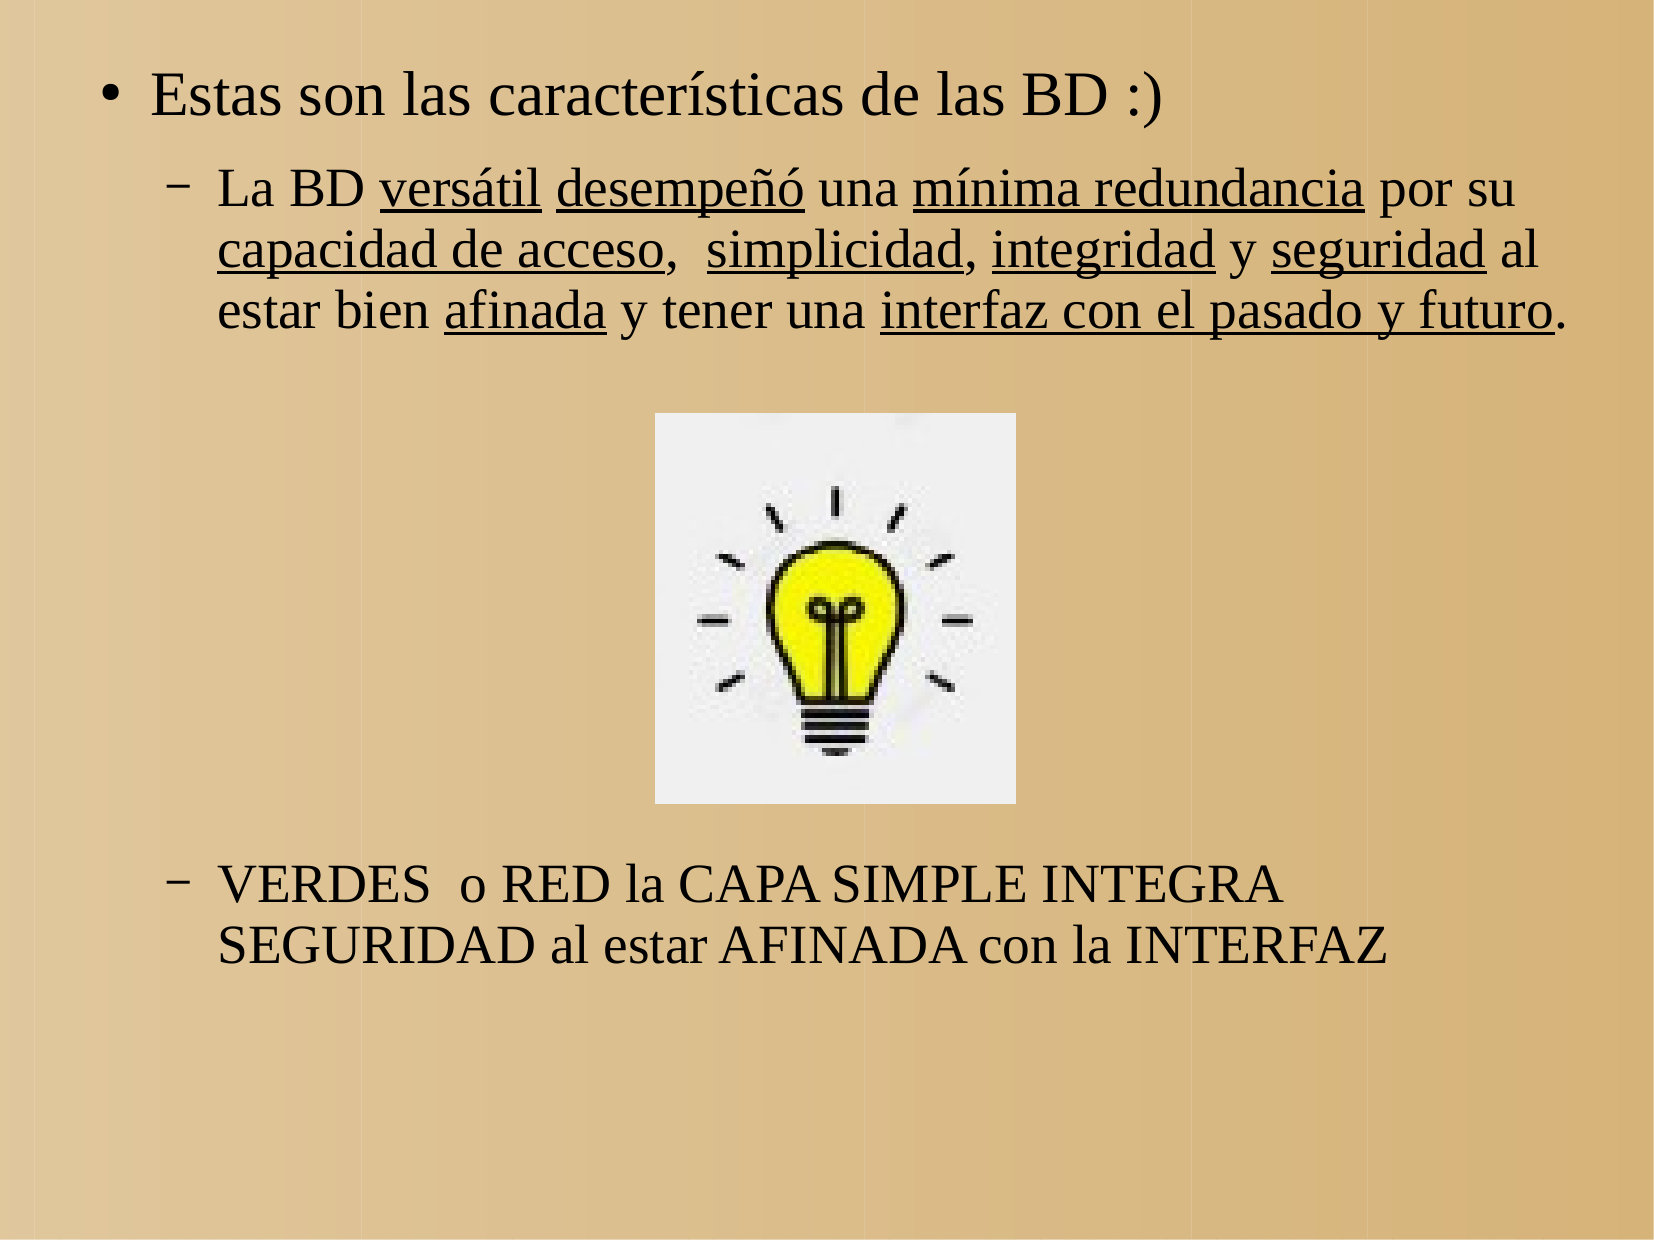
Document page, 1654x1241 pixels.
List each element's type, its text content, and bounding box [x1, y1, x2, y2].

list Estas son las características de las BD :) La BD versátil desempeñó una mínima redundancia por su capacidad de acceso, simplicidad, integridad y seguridad al estar bien afinada y tener una interfaz con el pasado y futuro. VERDES o RED la CAPA SIMPLE INTEGRA SEGURIDAD al estar AFINADA con la INTERFAZ [82, 59, 1571, 1010]
picture [655, 413, 1016, 804]
